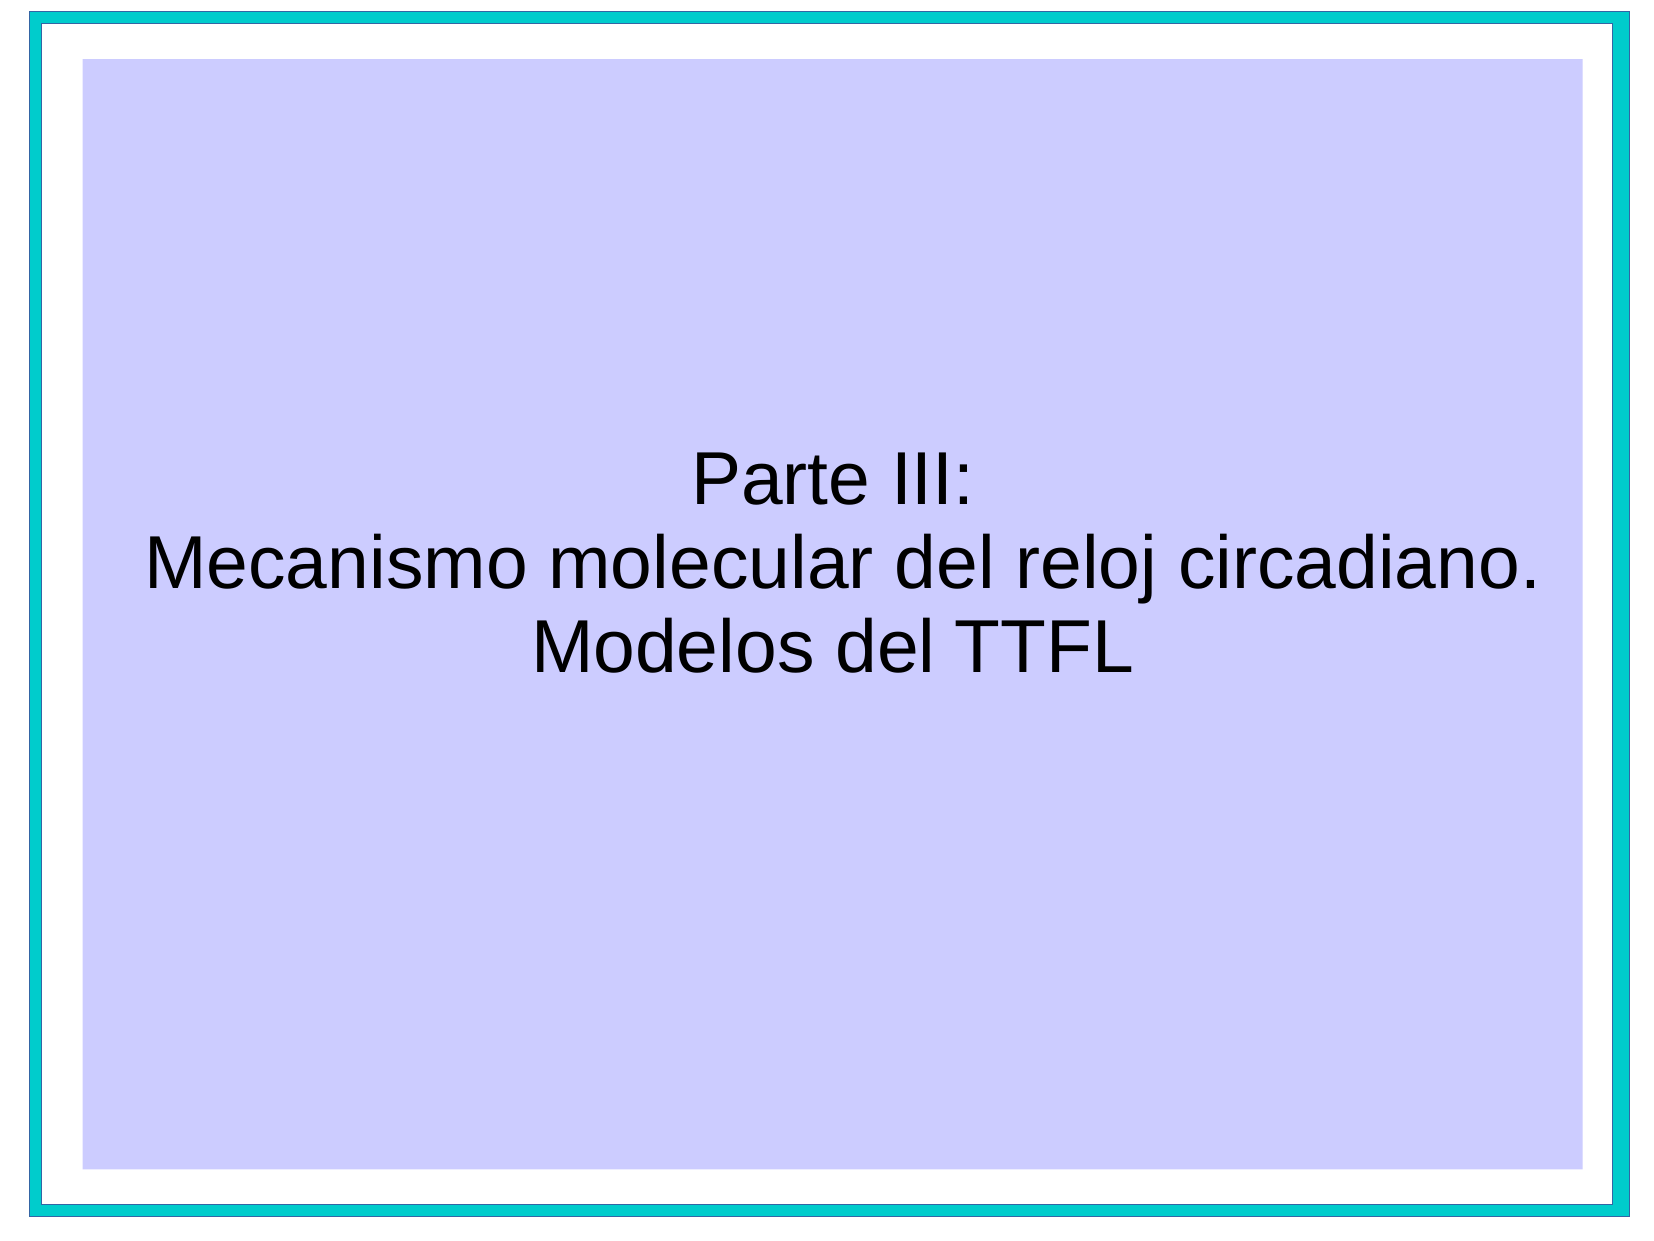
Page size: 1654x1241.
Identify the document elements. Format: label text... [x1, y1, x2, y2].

text_box [29, 11, 1630, 1217]
title Parte III: Mecanismo molecular del reloj circadiano. Modelos del TTFL [82, 59, 1583, 1170]
